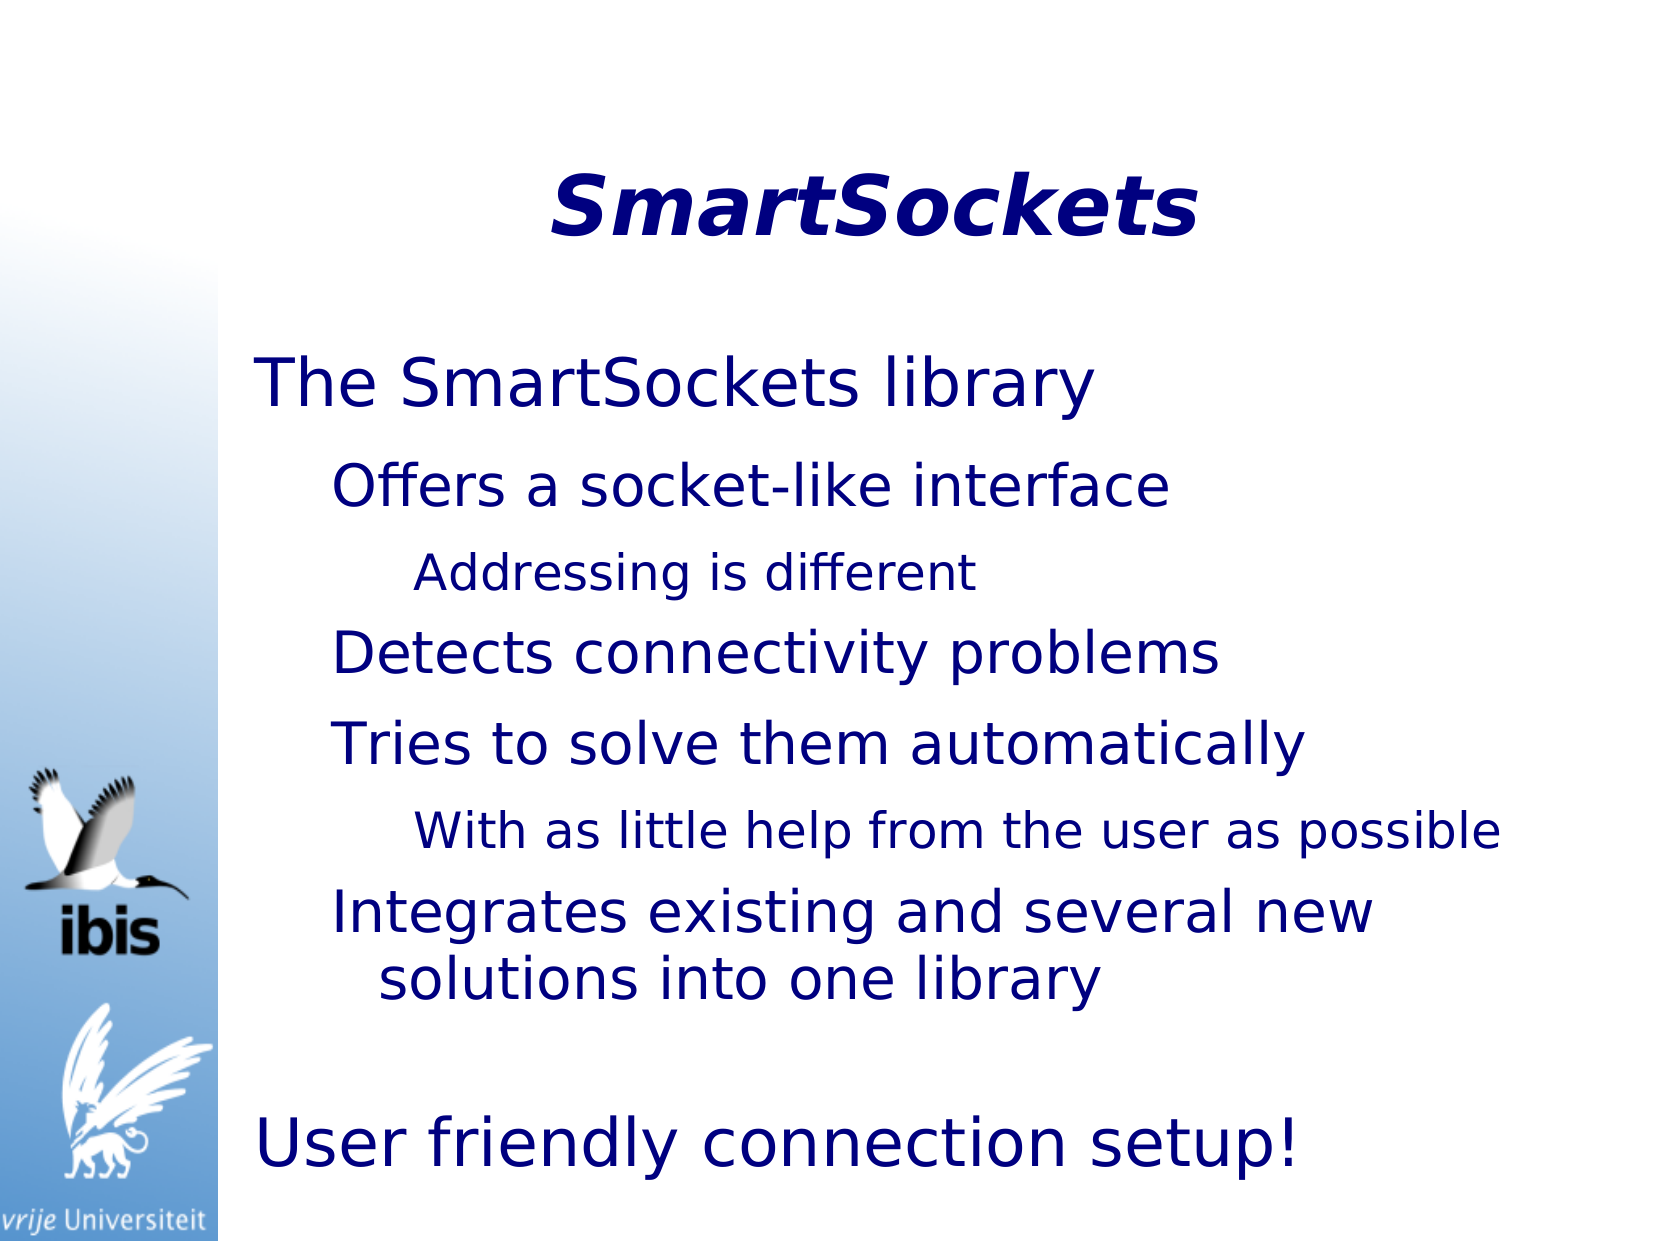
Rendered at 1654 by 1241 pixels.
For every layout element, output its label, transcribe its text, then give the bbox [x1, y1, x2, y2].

title SmartSockets [219, 102, 1534, 311]
picture [0, 0, 218, 1241]
list The SmartSockets library Offers a socket-like interface Addressing is different Detects connectivity problems Tries to solve them automatically With as little help from the user as possible Integrates existing and several new solutions into one library User friendly connection setup! [236, 344, 1638, 1196]
